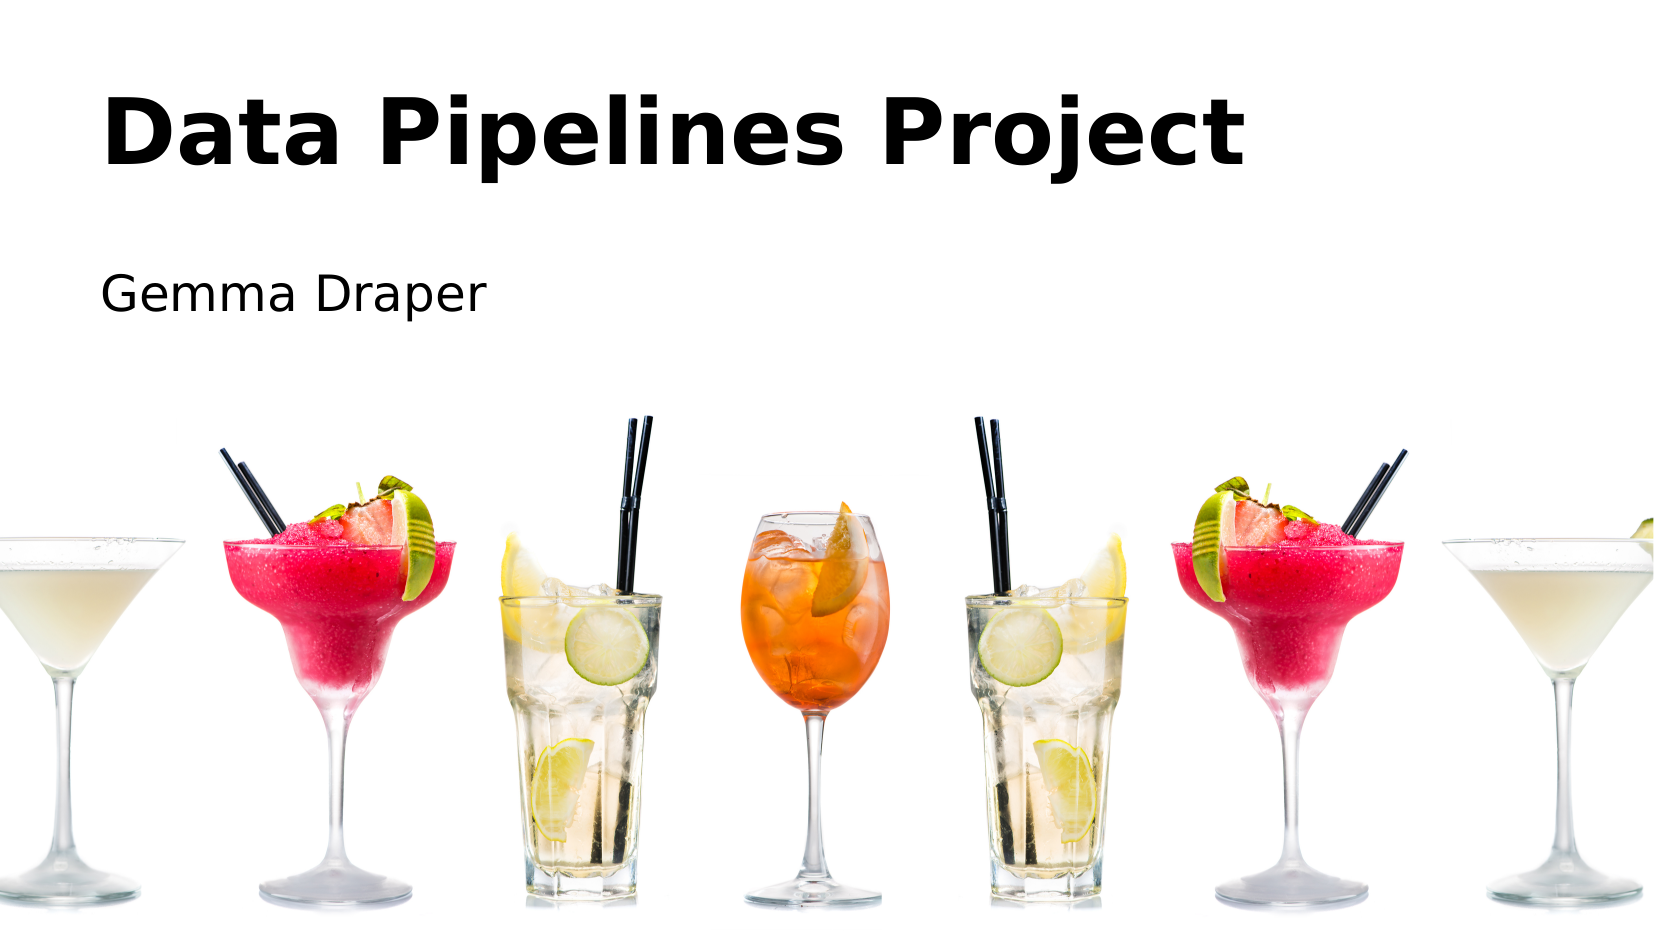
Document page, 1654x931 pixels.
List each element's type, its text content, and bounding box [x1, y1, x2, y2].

title Data Pipelines Project [100, 54, 1589, 211]
picture [0, 389, 1654, 931]
title Gemma Draper [100, 216, 1589, 373]
